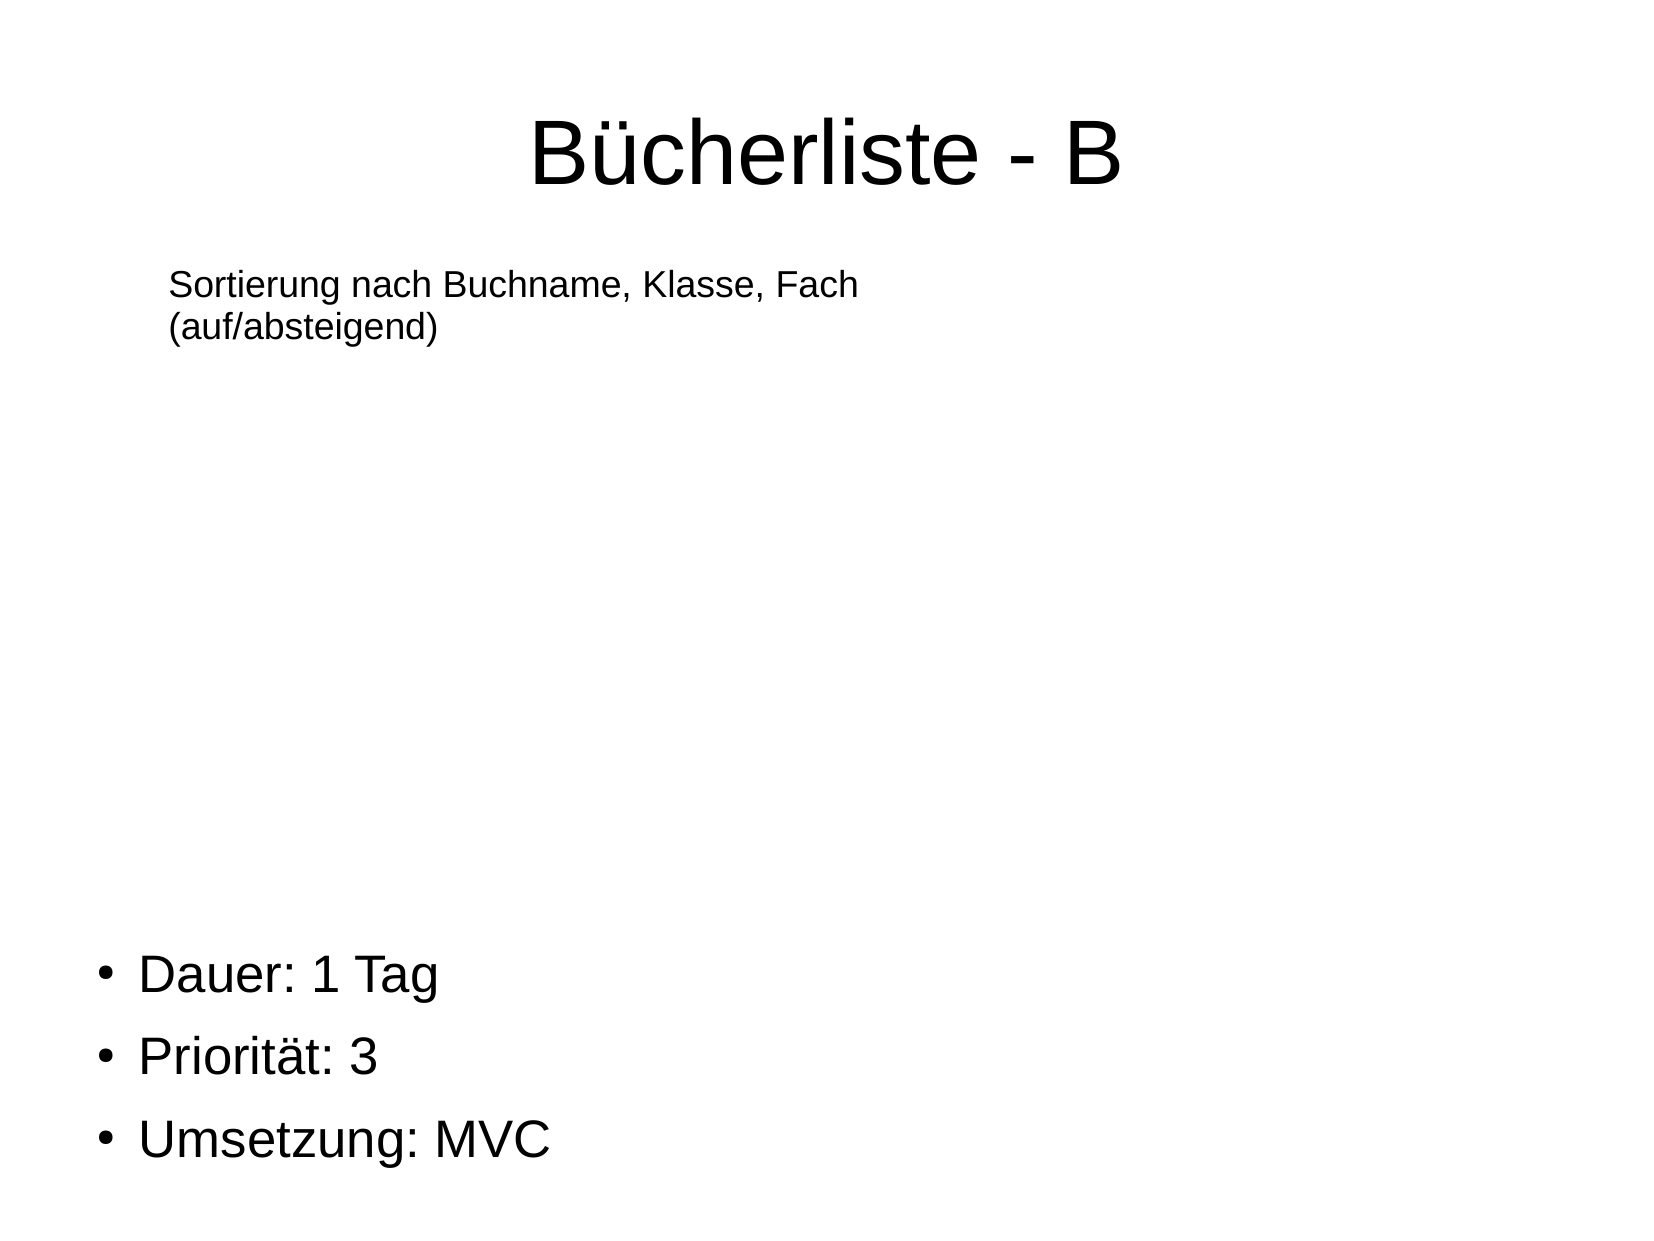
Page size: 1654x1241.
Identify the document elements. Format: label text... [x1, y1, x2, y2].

list Dauer: 1 Tag Priorität: 3 Umsetzung: MVC [82, 944, 1571, 1170]
title Bücherliste - B [82, 49, 1571, 257]
text_box Sortierung nach Buchname, Klasse, Fach (auf/absteigend) [153, 256, 1134, 356]
